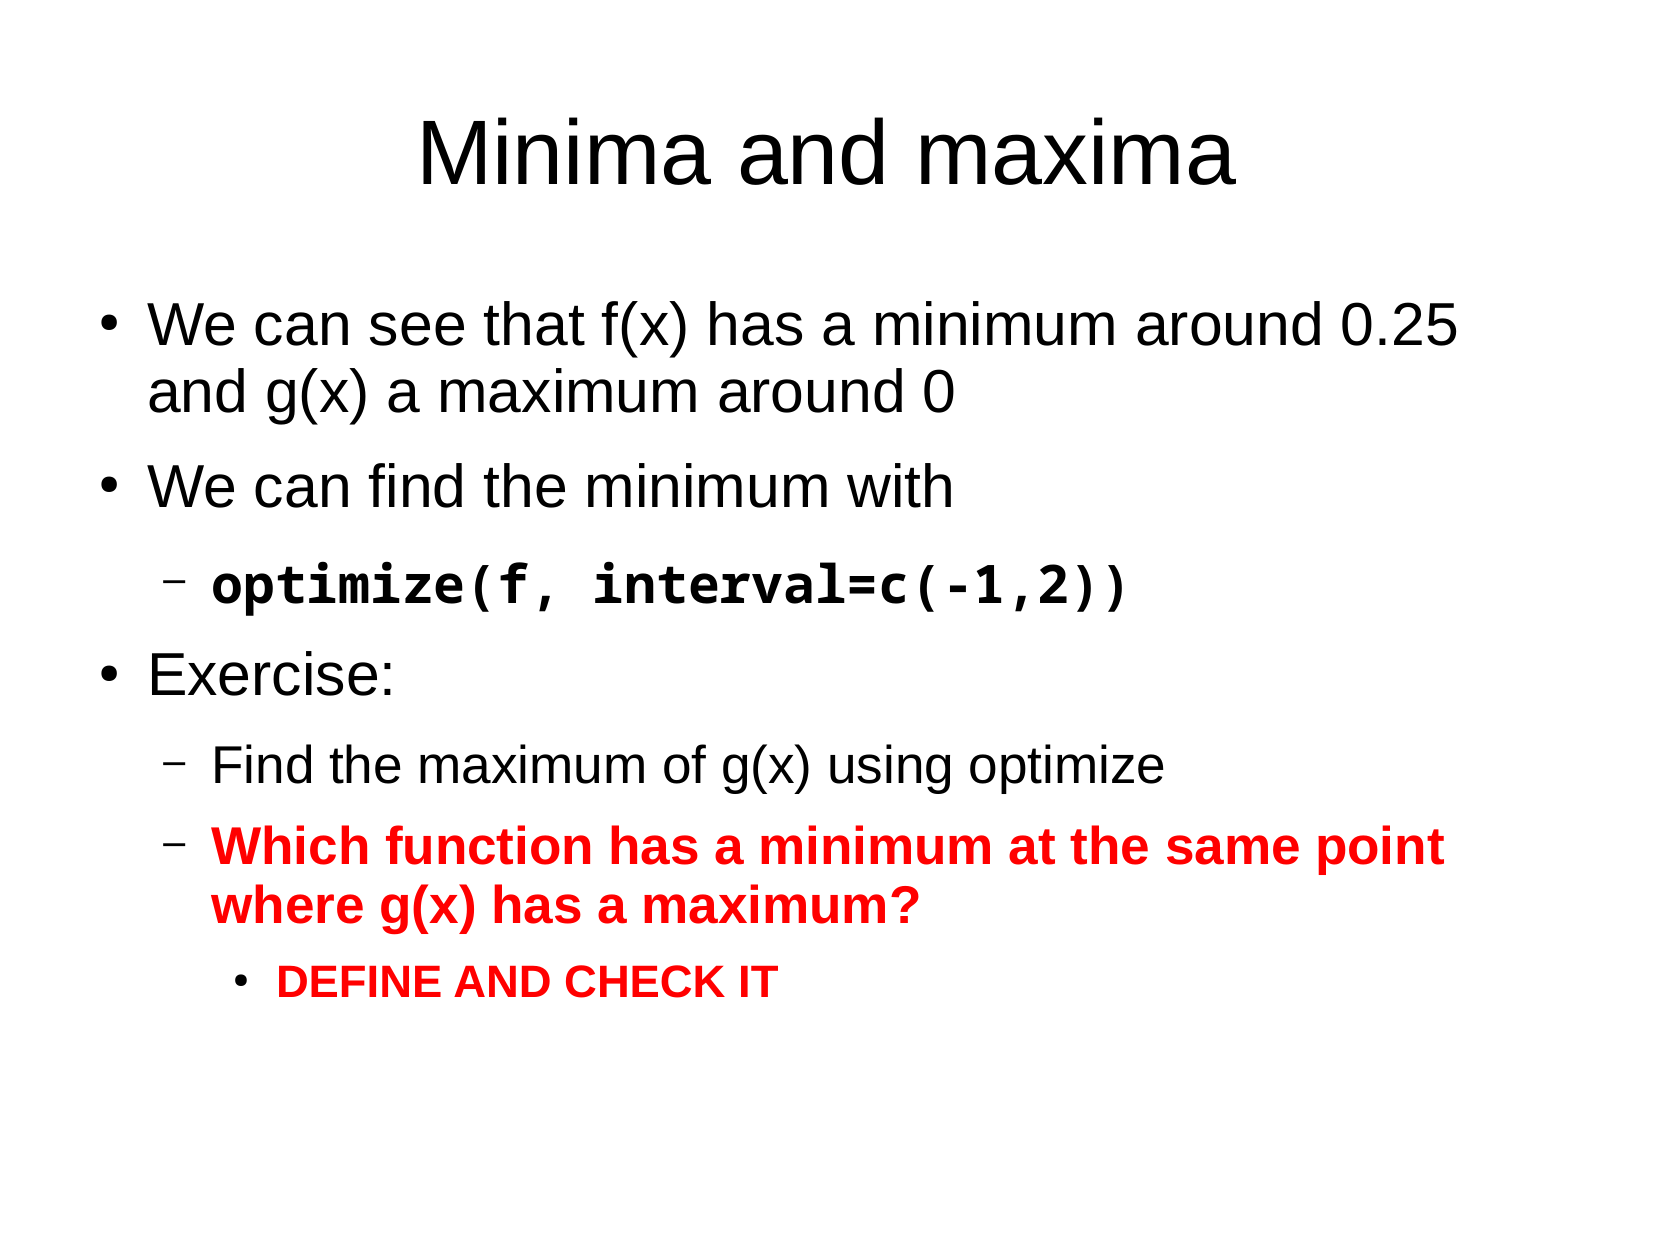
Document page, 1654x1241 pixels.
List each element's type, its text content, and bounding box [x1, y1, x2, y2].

list We can see that f(x) has a minimum around 0.25 and g(x) a maximum around 0 We can find the minimum with optimize(f, interval=c(-1,2)) Exercise: Find the maximum of g(x) using optimize Which function has a minimum at the same point where g(x) has a maximum? DEFINE AND CHECK IT [82, 290, 1571, 1010]
title Minima and maxima [82, 49, 1571, 257]
